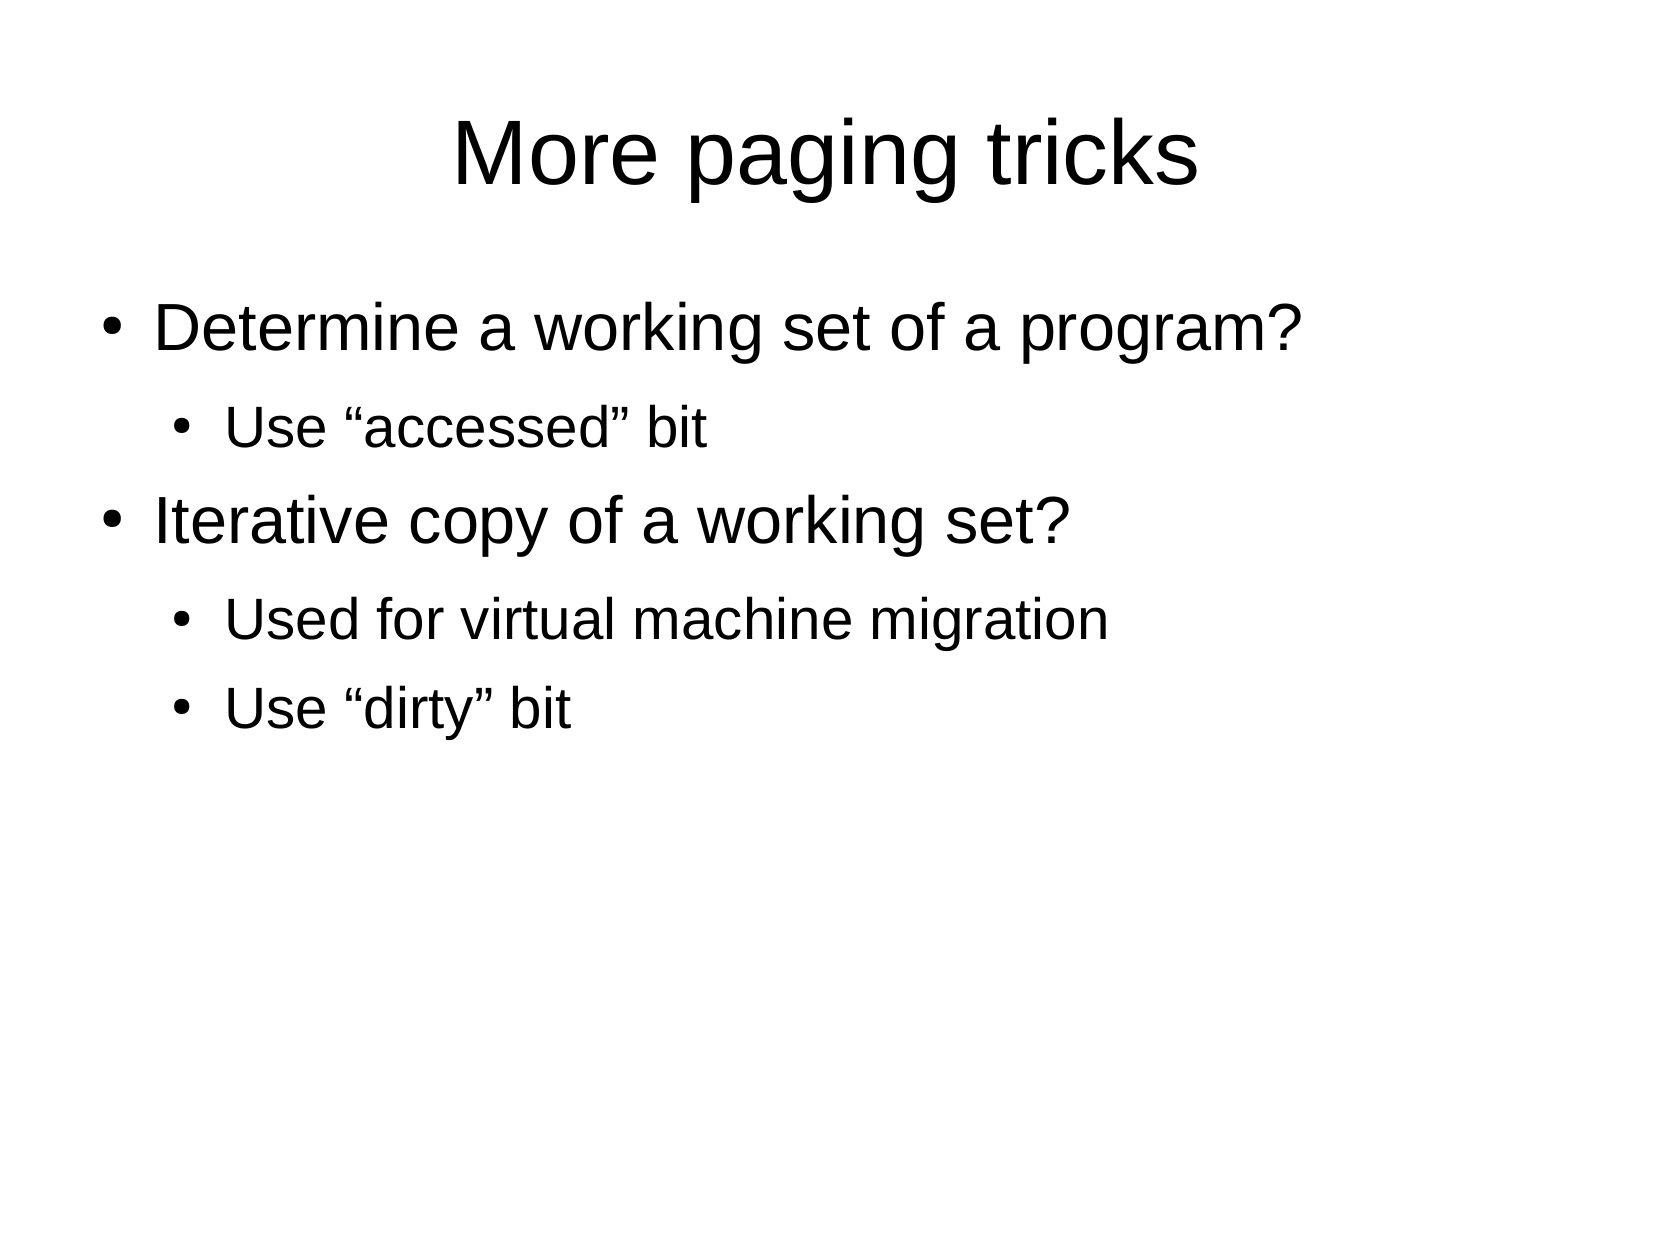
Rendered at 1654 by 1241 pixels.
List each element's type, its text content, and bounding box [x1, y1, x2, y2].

list Determine a working set of a program? Use “accessed” bit Iterative copy of a working set? Used for virtual machine migration Use “dirty” bit [82, 290, 1571, 1010]
title More paging tricks [82, 49, 1571, 257]
